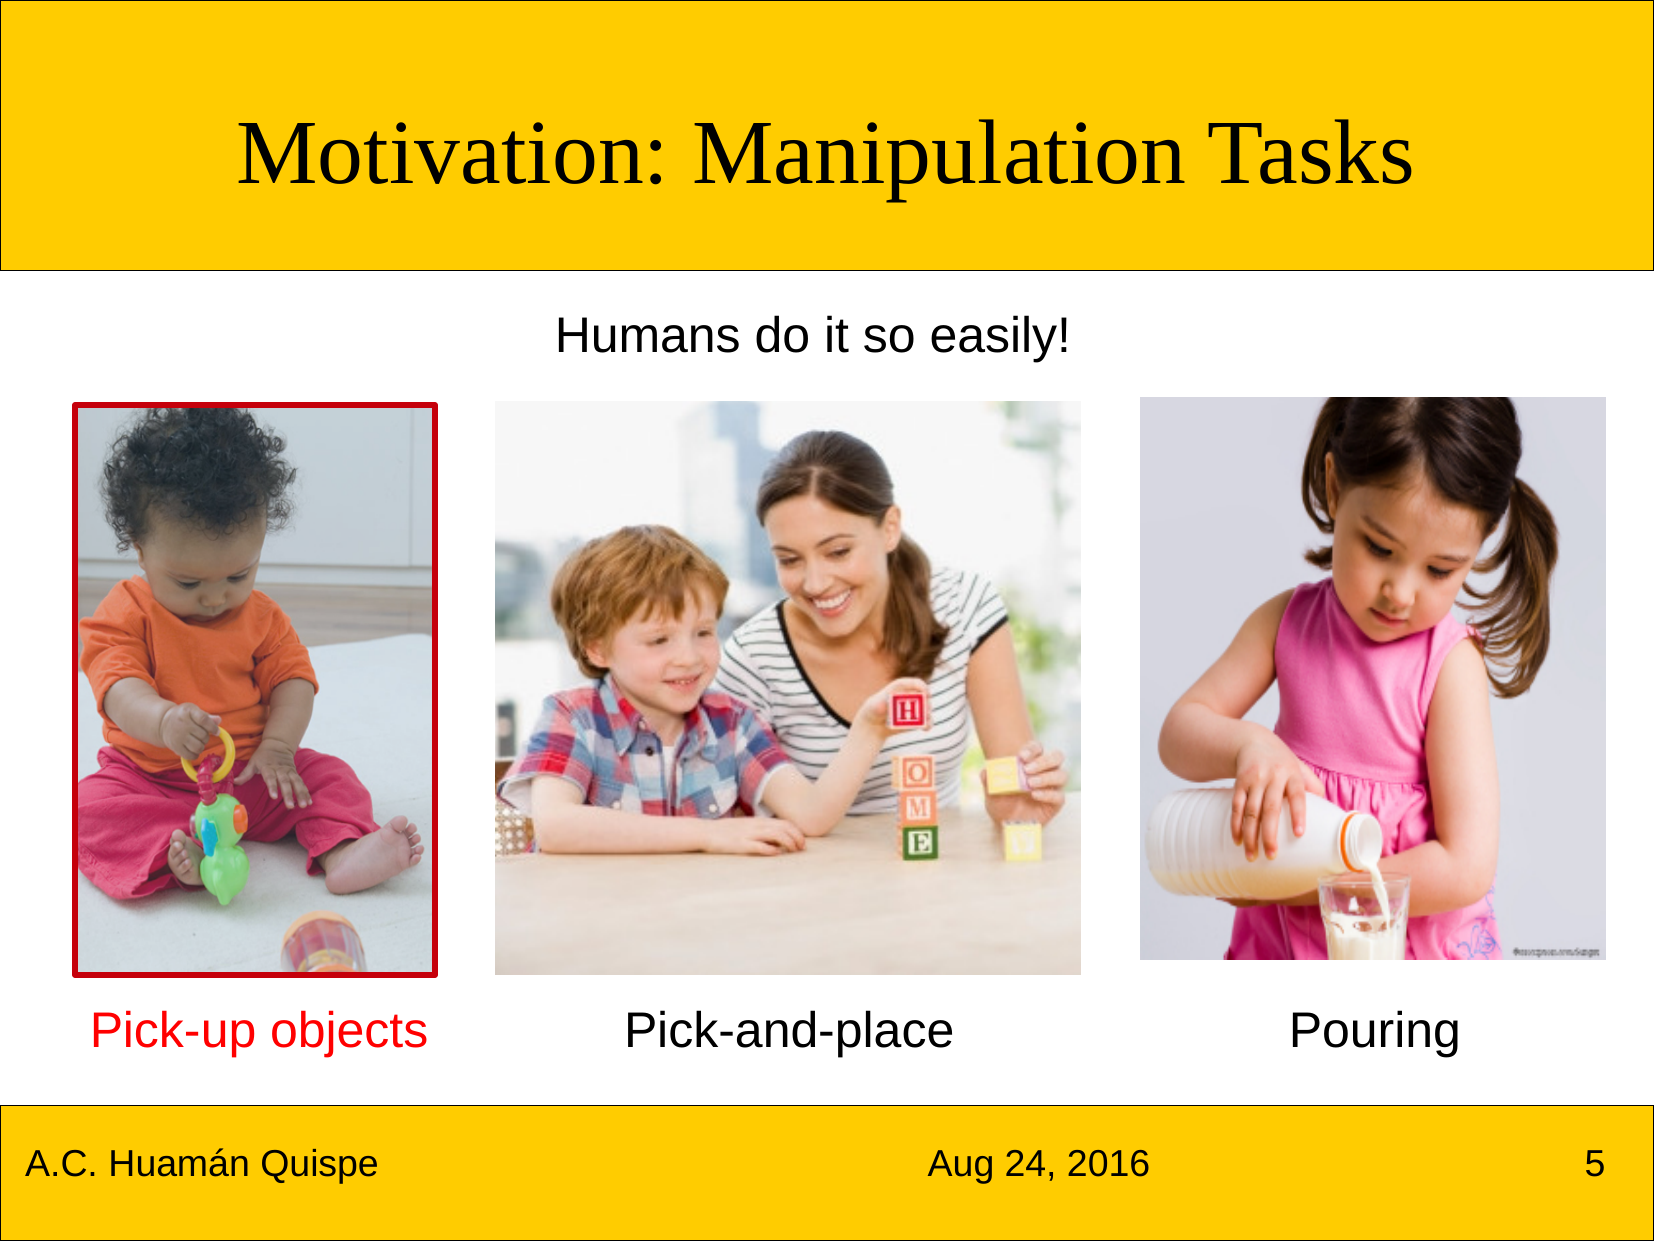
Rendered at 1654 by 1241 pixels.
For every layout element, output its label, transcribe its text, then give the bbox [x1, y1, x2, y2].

text_box Pick-up objects Pick-and-place Pouring [75, 994, 1606, 1066]
picture [1140, 397, 1606, 961]
title Motivation: Manipulation Tasks [82, 49, 1571, 257]
picture [495, 401, 1081, 976]
text_box Humans do it so easily! [540, 300, 1087, 371]
text_box [75, 405, 436, 976]
